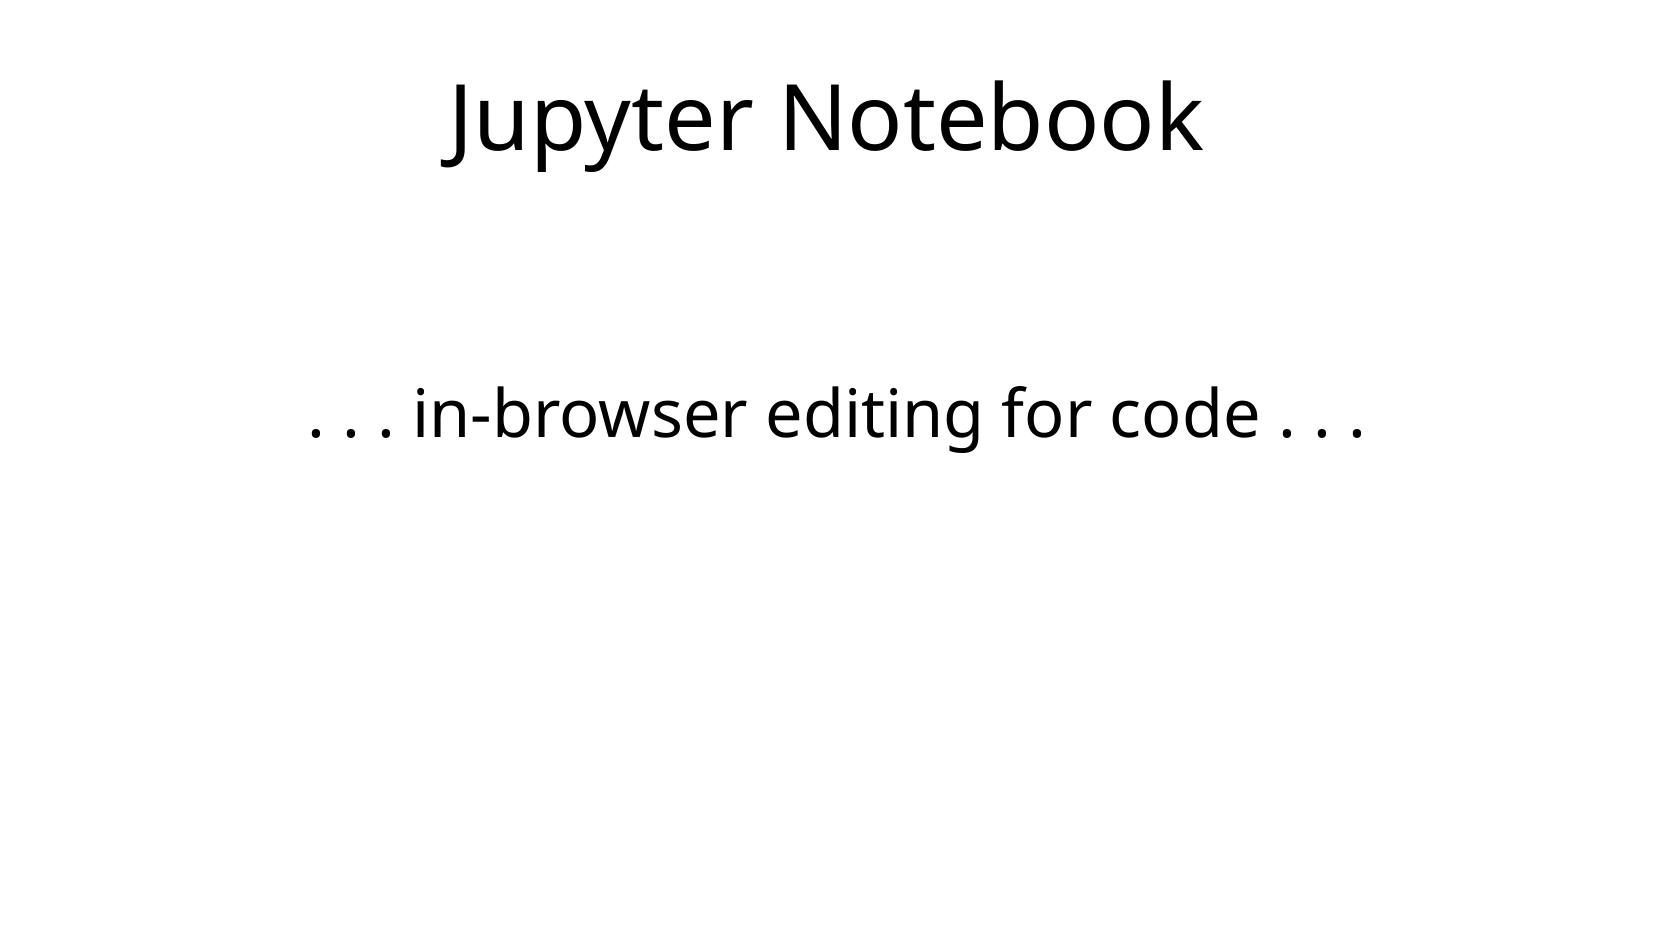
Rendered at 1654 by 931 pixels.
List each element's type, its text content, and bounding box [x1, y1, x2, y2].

title Jupyter Notebook [82, 37, 1571, 193]
list . . . in-browser editing for code . . . [236, 366, 1418, 461]
